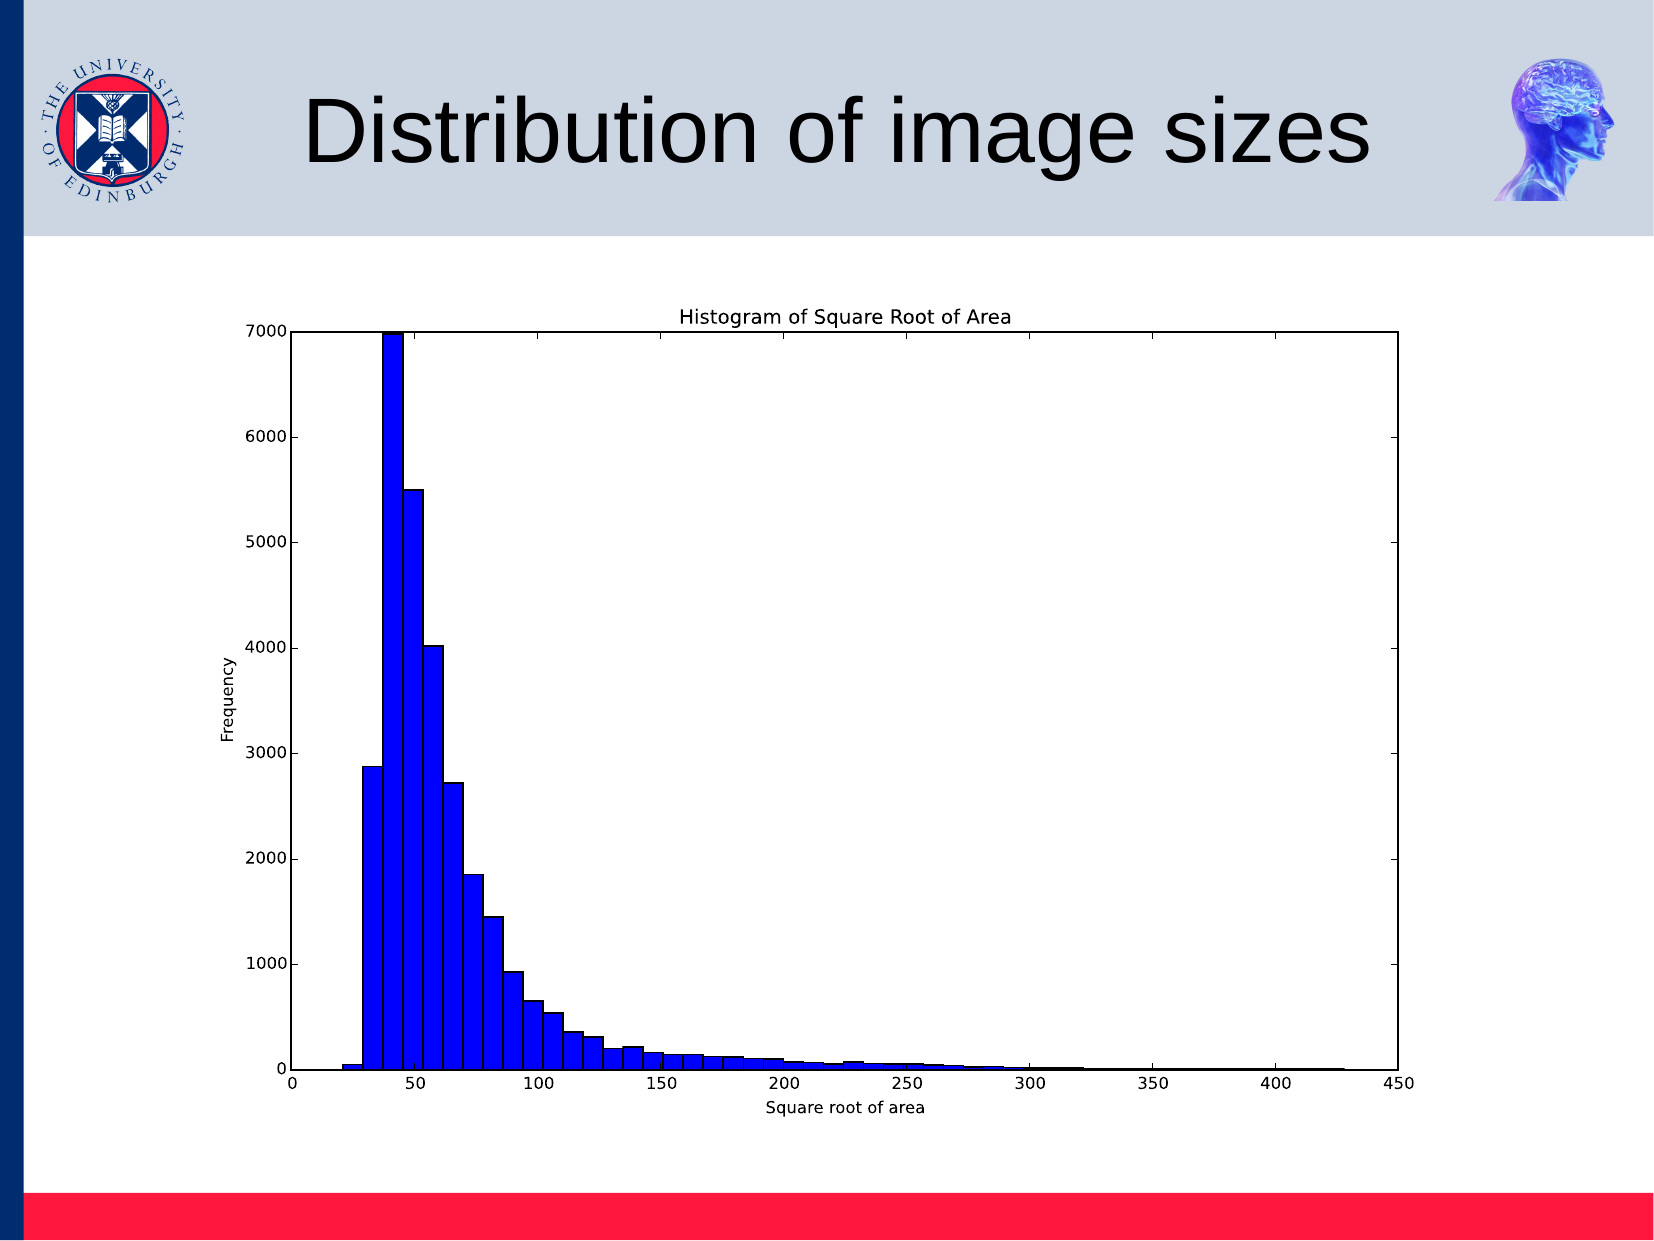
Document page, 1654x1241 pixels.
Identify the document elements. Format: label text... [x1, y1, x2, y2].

picture [38, 56, 183, 205]
title Distribution of image sizes [183, 49, 1494, 213]
picture [1494, 58, 1615, 201]
picture [112, 236, 1542, 1190]
